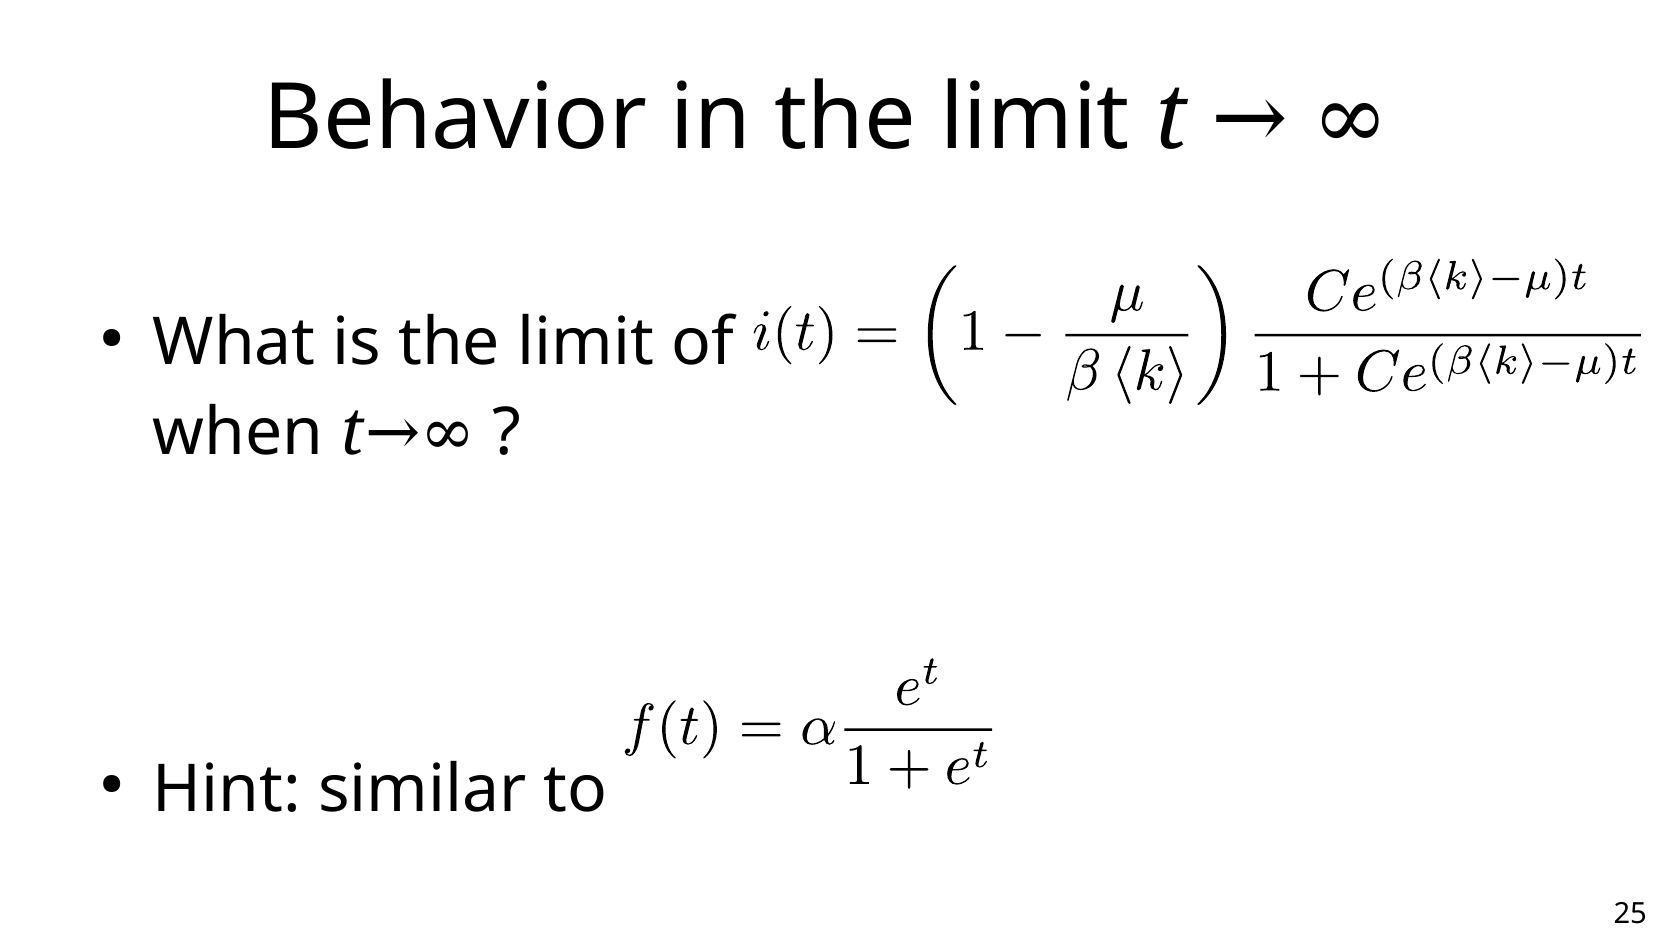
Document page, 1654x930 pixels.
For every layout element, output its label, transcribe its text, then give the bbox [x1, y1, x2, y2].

text_box [621, 658, 993, 789]
list What is the limit of when t→∞ ? Hint: similar to [82, 294, 1571, 834]
title Behavior in the limit t → ∞ [82, 1, 1571, 225]
text_box [751, 258, 1641, 406]
